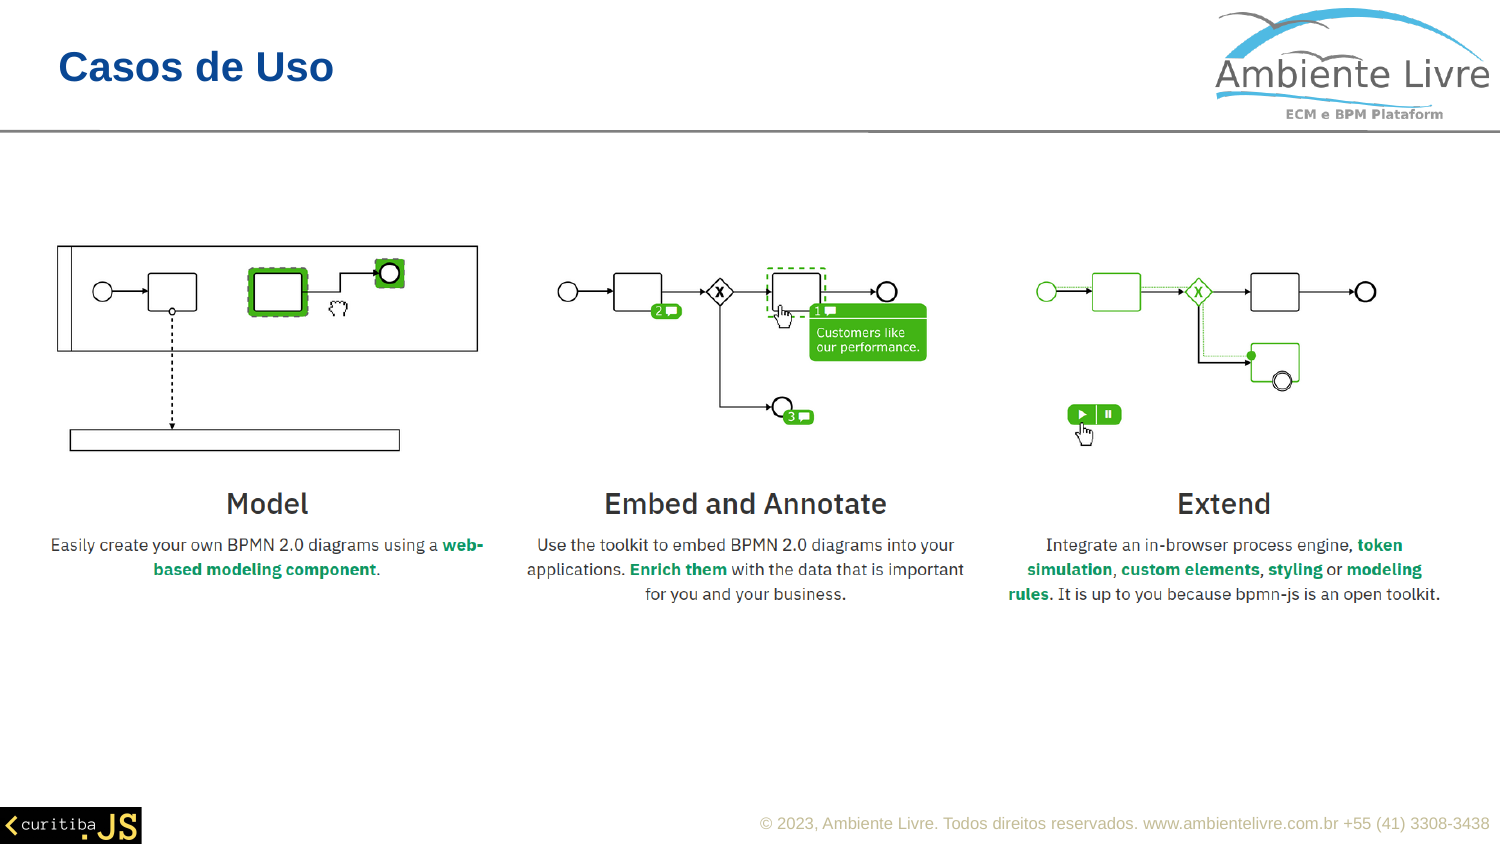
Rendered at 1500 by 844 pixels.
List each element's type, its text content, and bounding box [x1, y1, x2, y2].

picture [35, 188, 1453, 611]
picture [1215, 8, 1489, 119]
picture [0, 807, 142, 844]
title Casos de Uso [43, 8, 1127, 129]
